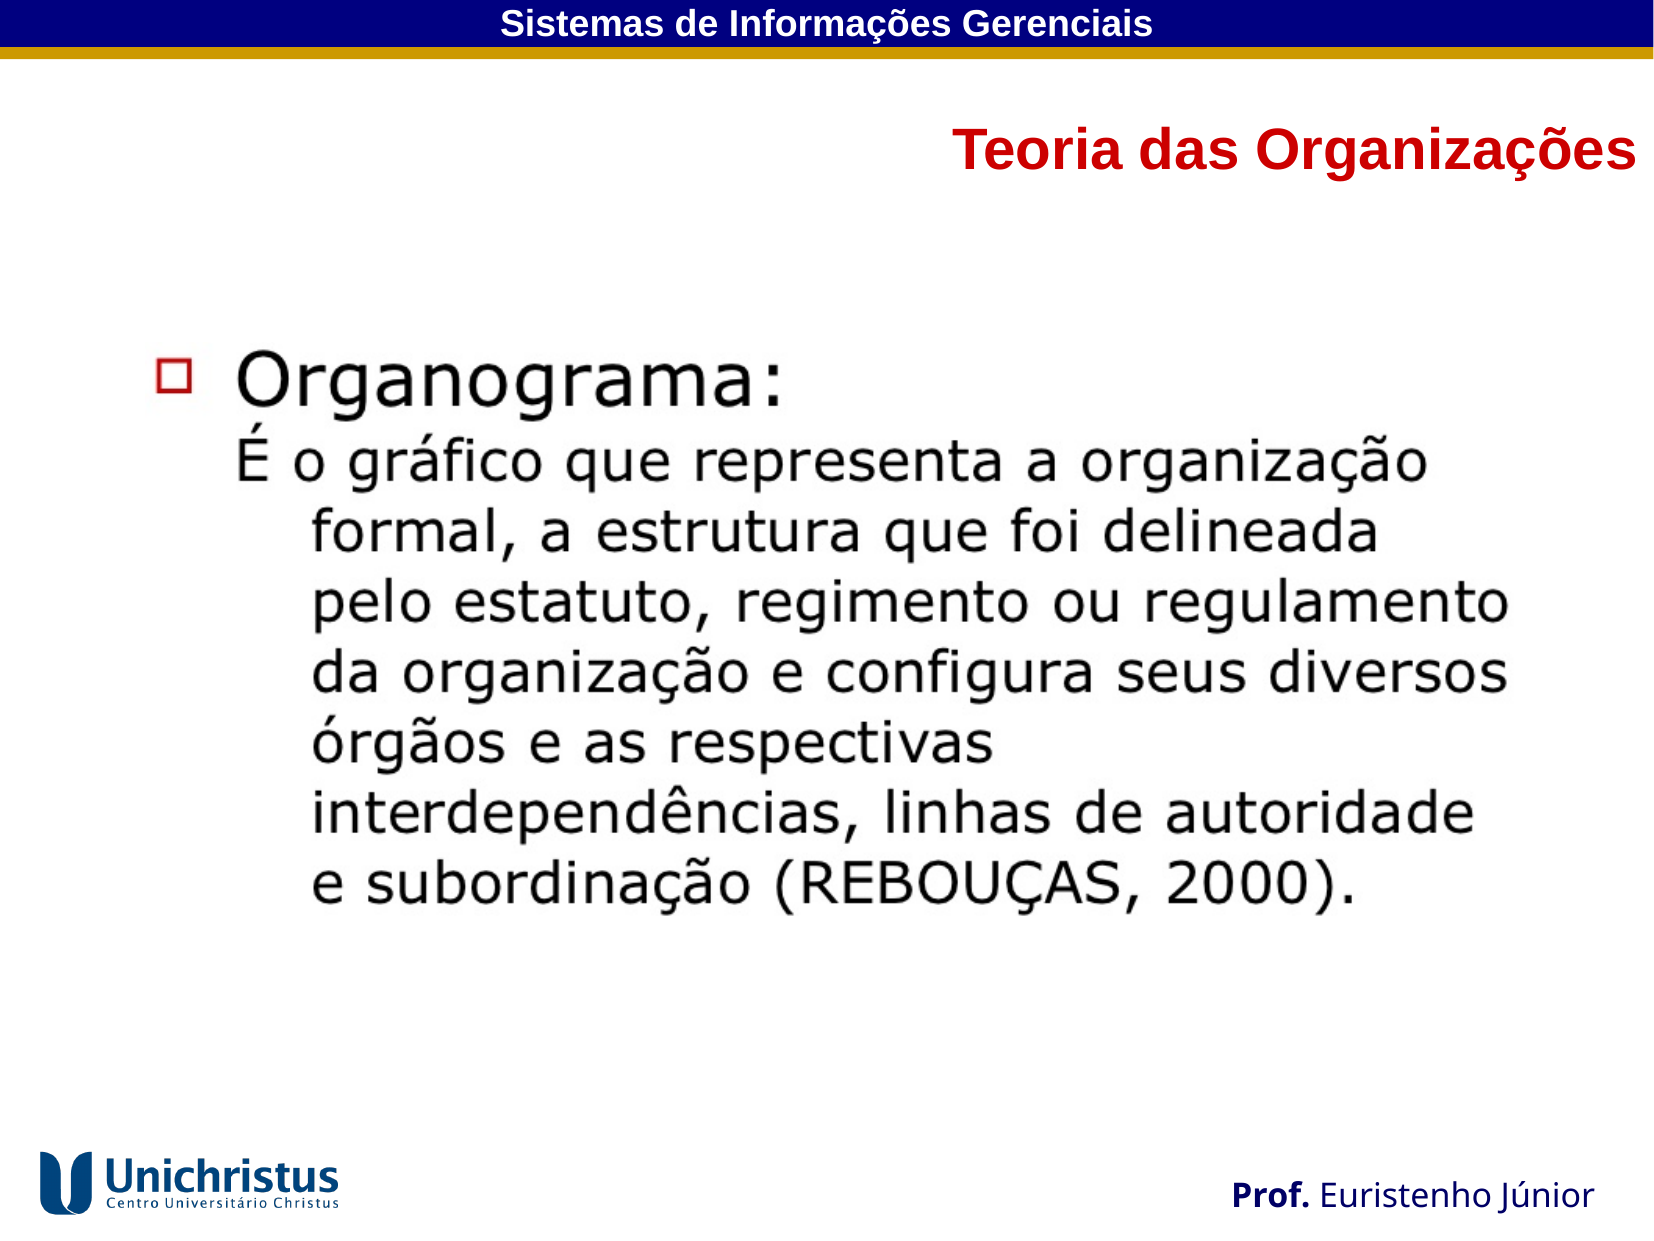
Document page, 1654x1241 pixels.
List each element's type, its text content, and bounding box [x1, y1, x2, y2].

picture [145, 342, 1524, 931]
text_box Sistemas de Informações Gerenciais [0, 0, 1654, 47]
text_box Prof. Euristenho Júnior [1216, 1163, 1654, 1224]
text_box [0, 47, 1654, 60]
text_box Teoria das Organizações [937, 109, 1654, 190]
picture [35, 1148, 343, 1217]
